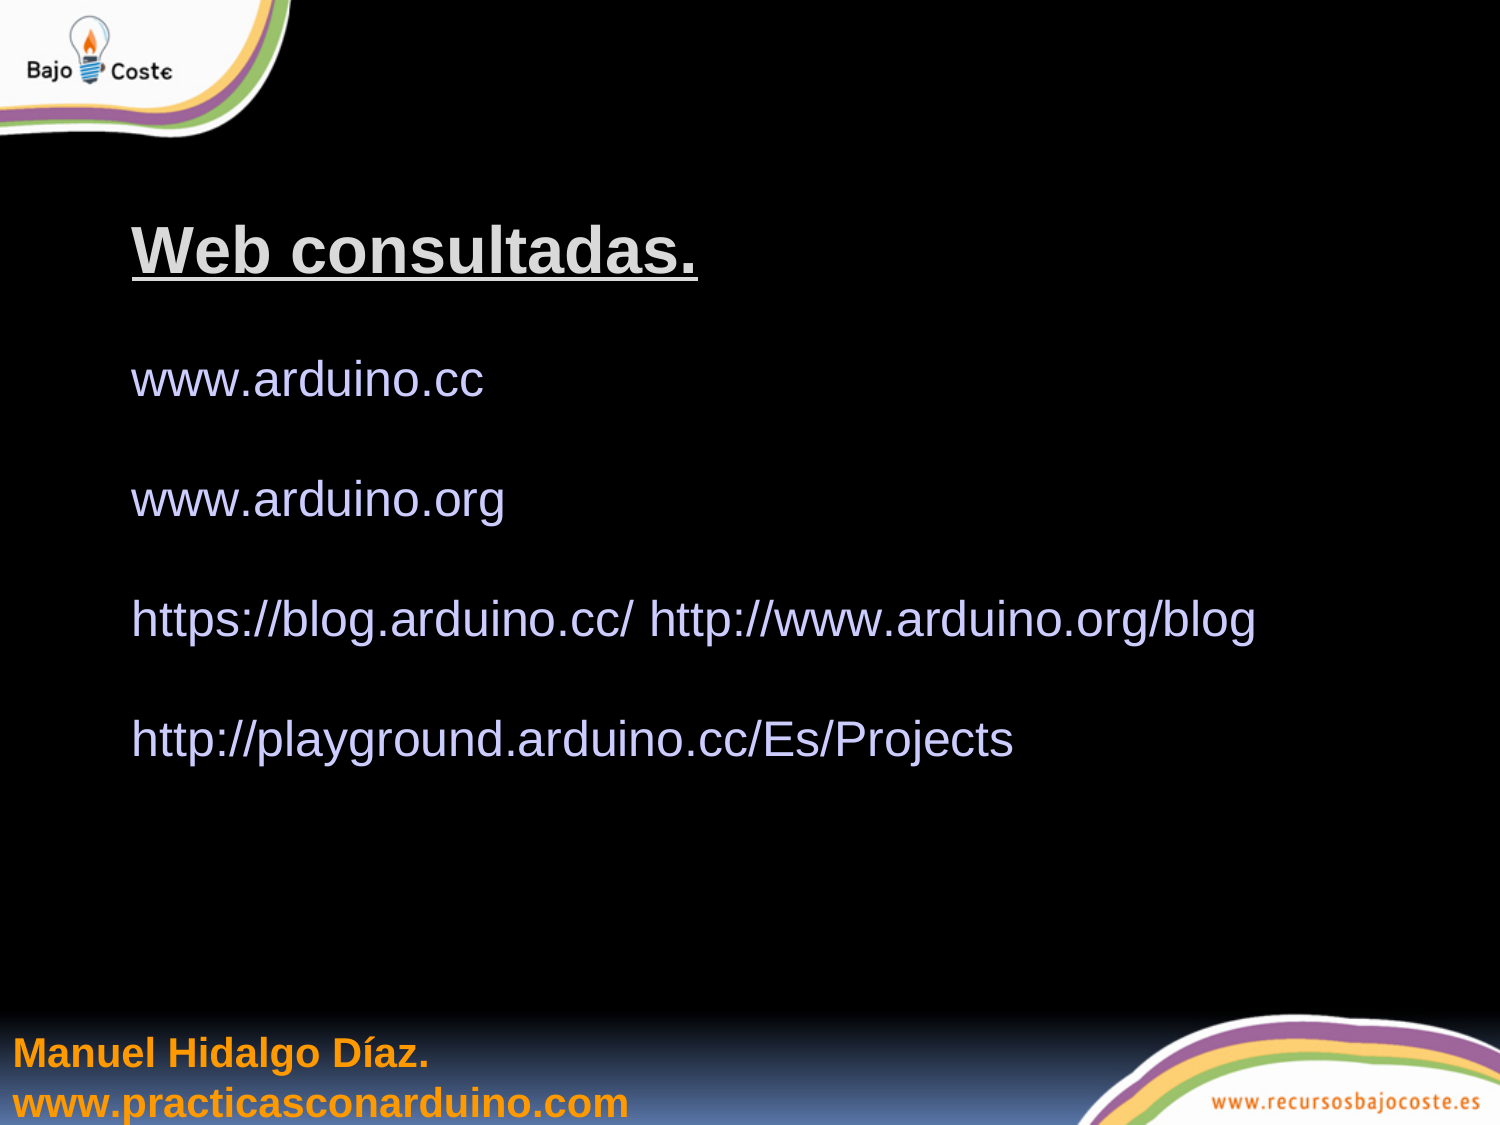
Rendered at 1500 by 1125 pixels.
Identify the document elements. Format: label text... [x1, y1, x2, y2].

text_box Web consultadas. www.arduino.cc www.arduino.org https://blog.arduino.cc/ http://www.arduino.org/blog http://playground.arduino.cc/Es/Projects [117, 199, 1416, 961]
picture [0, 0, 1500, 1125]
text_box Manuel Hidalgo Díaz. www.practicasconarduino.com [0, 1017, 683, 1125]
